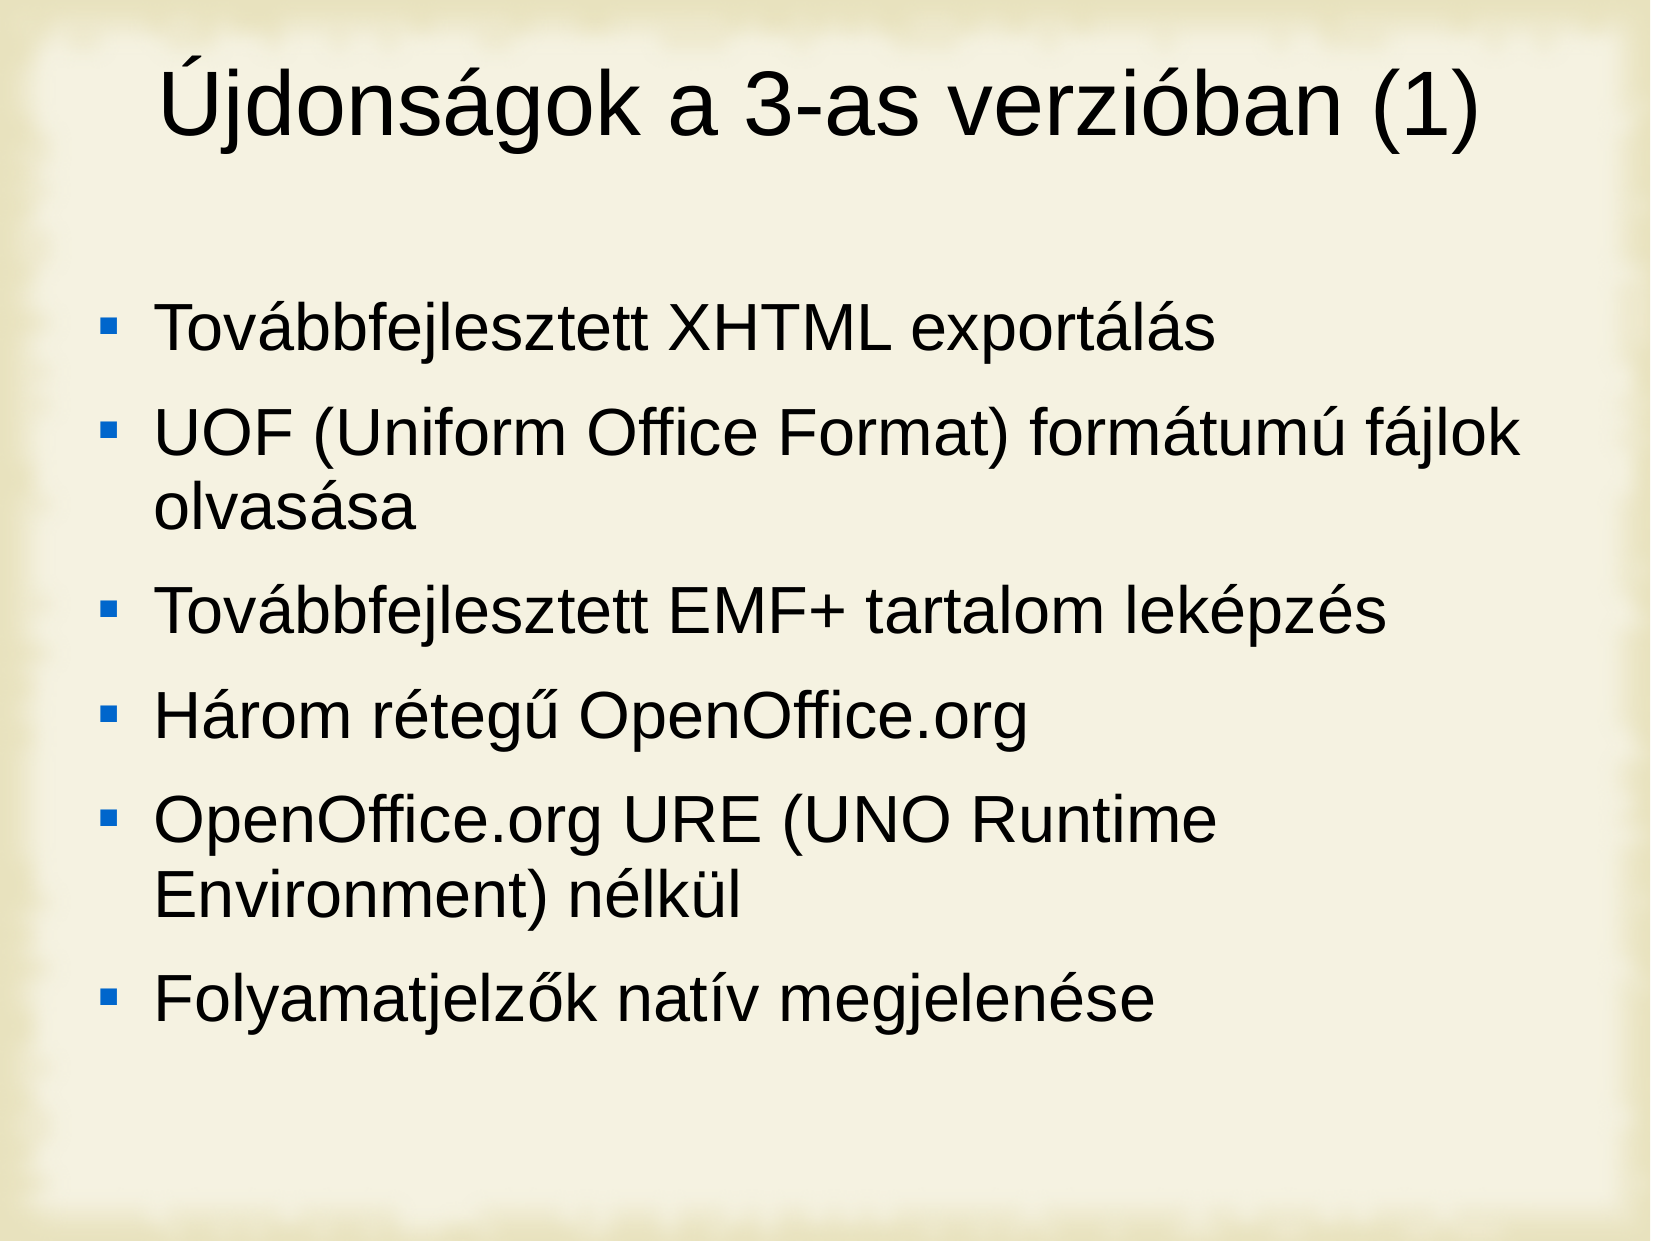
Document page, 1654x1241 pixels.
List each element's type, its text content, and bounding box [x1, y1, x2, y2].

title Újdonságok a 3-as verzióban (1) [76, 0, 1565, 208]
picture [0, 0, 1651, 1241]
list Továbbfejlesztett XHTML exportálás UOF (Uniform Office Format) formátumú fájlok olvasása Továbbfejlesztett EMF+ tartalom leképzés Három rétegű OpenOffice.org OpenOffice.org URE (UNO Runtime Environment) nélkül Folyamatjelzők natív megjelenése [82, 290, 1571, 1109]
